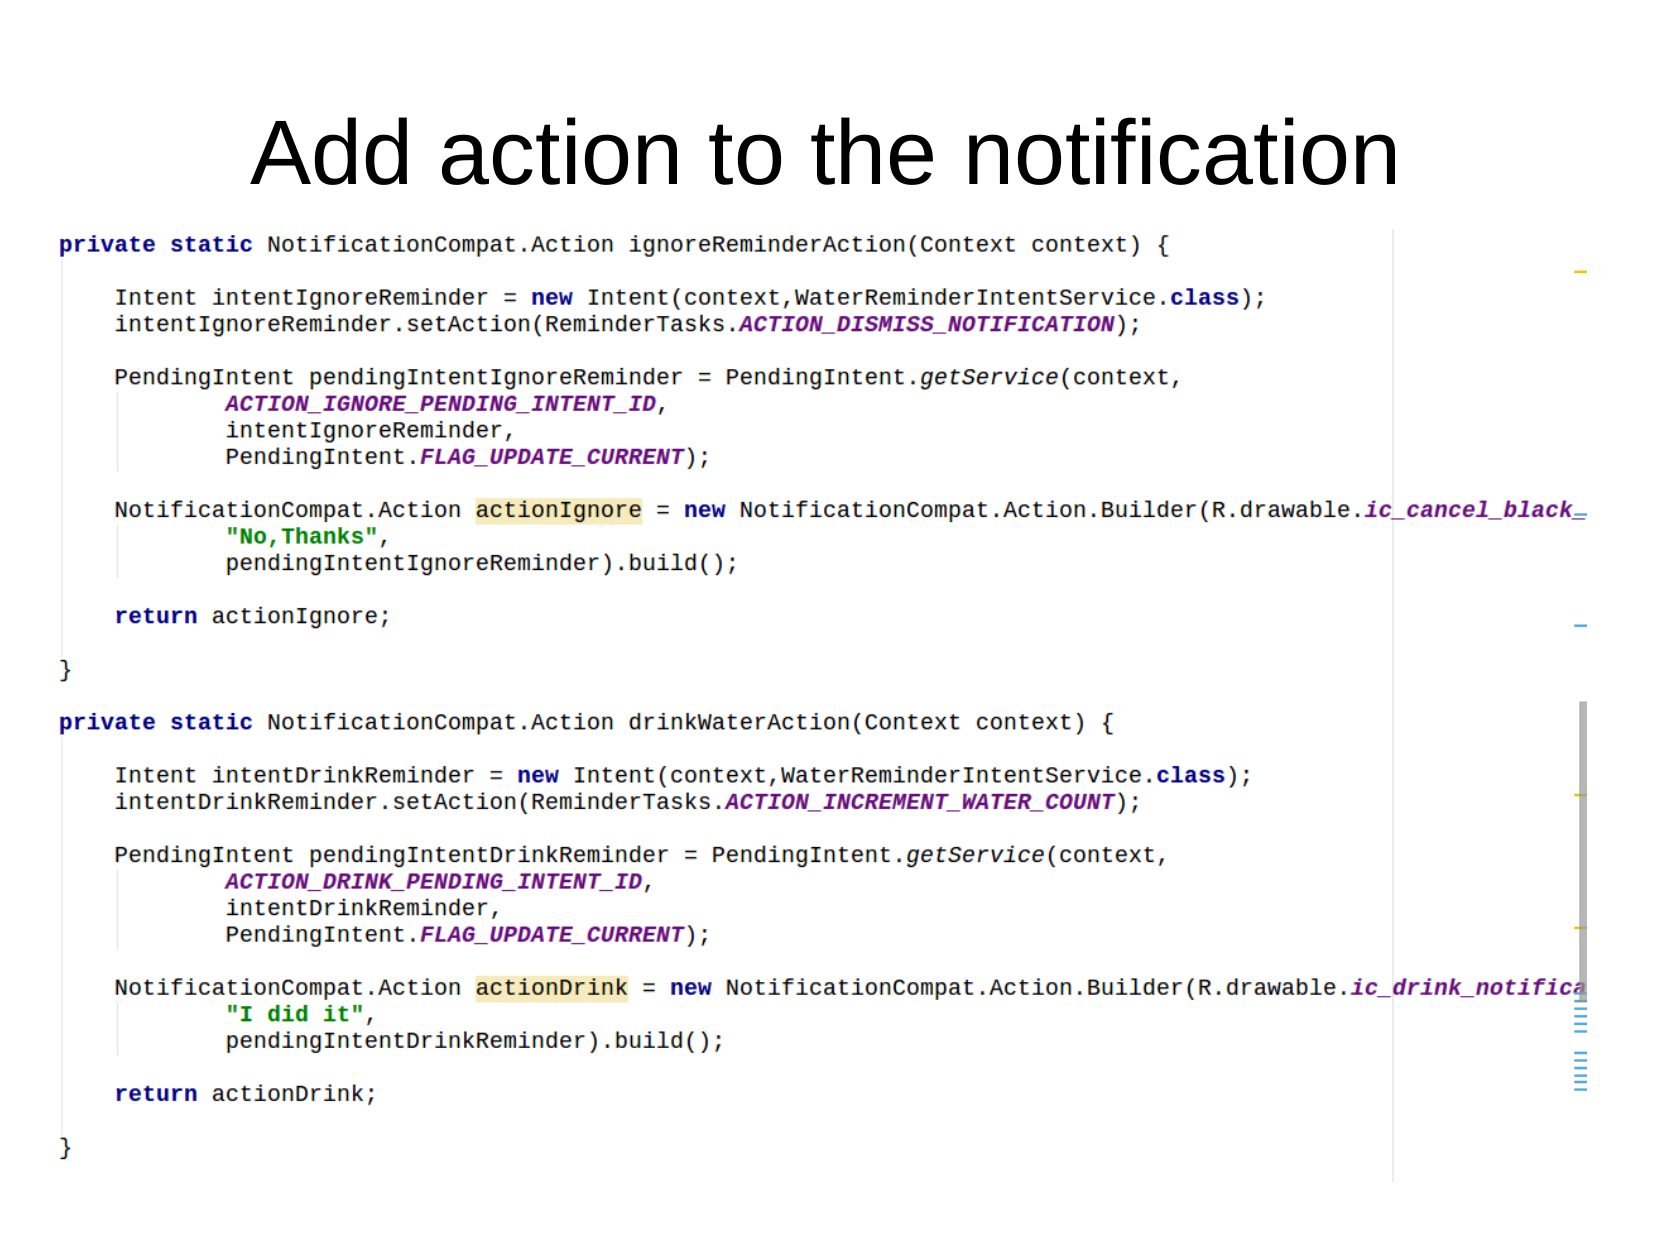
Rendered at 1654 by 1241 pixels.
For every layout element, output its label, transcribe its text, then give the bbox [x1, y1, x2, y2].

picture [40, 229, 1587, 1182]
title Add action to the notification [82, 49, 1571, 229]
